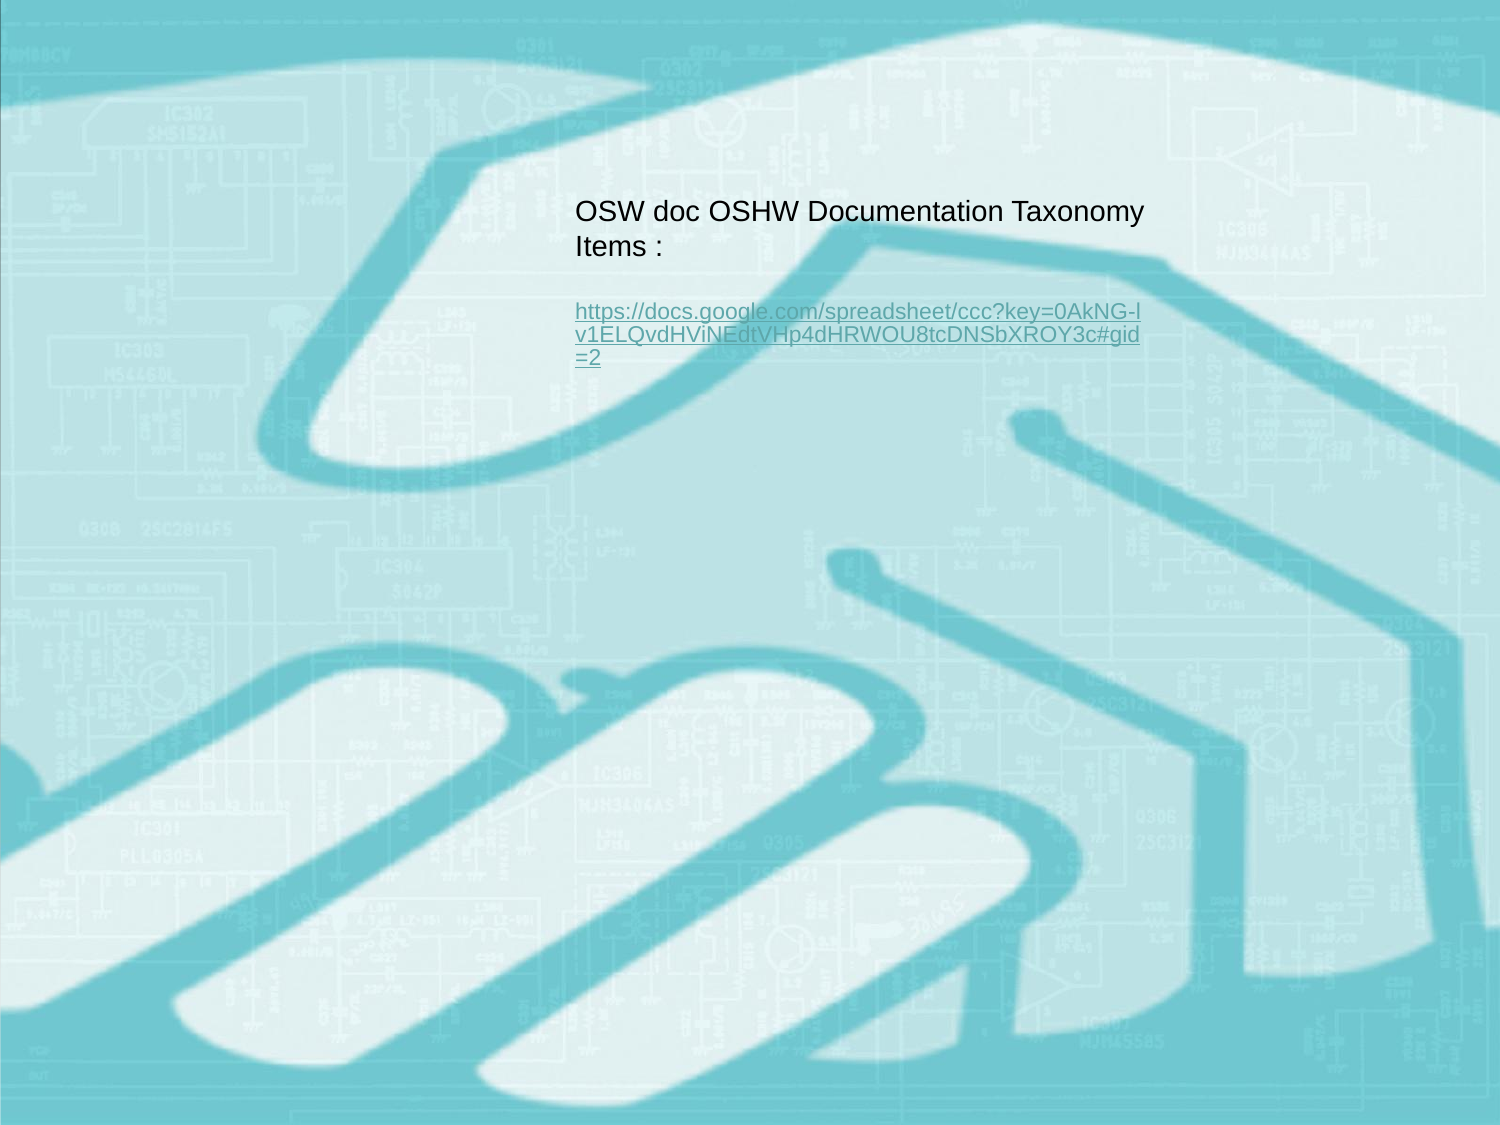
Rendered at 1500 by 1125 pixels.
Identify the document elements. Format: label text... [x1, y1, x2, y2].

text_box [0, 0, 1500, 1125]
text_box OSW doc OSHW Documentation Taxonomy Items : https://docs.google.com/spreadsheet/ccc?key=0AkNG-lv1ELQvdHViNEdtVHp4dHRWOU8tcDNSbXROY3c#gid=2 [560, 176, 1164, 453]
